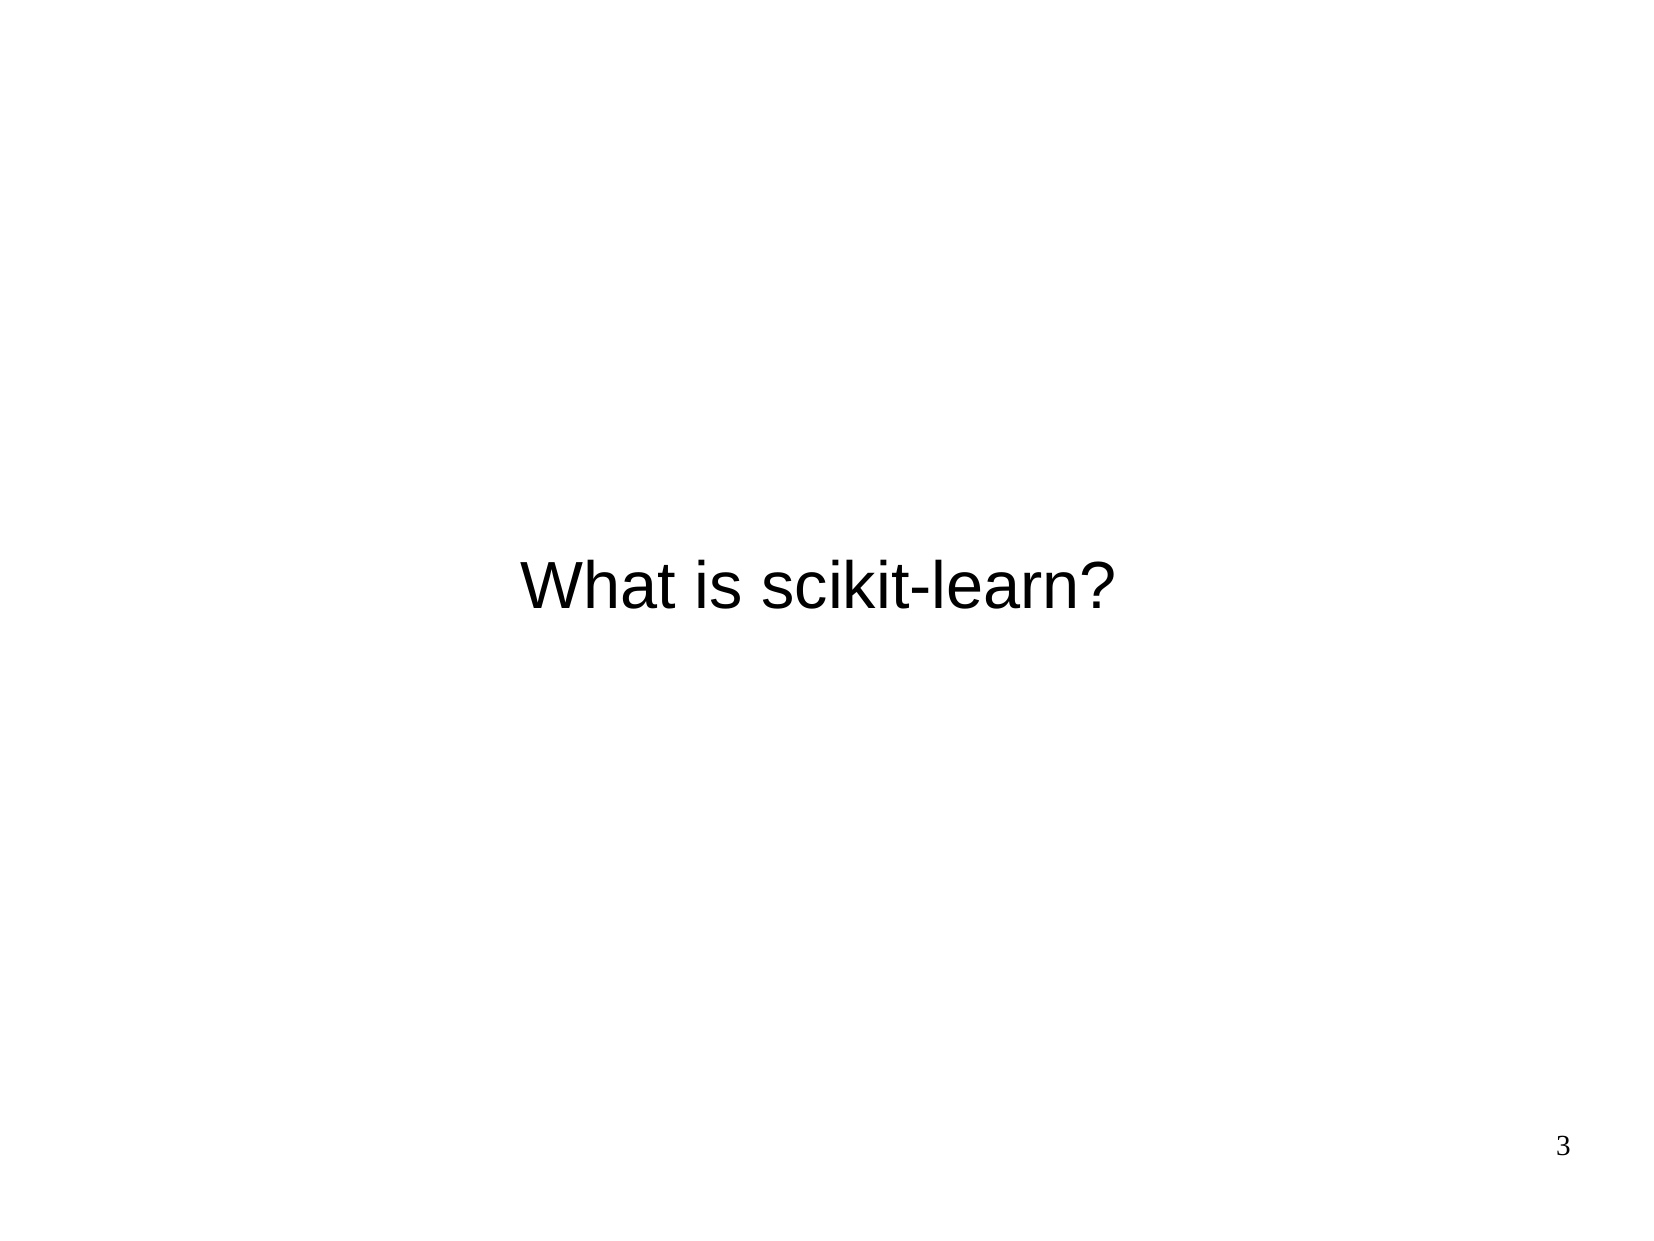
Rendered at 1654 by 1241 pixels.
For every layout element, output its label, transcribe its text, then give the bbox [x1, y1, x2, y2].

subtitle What is scikit-learn? [75, 105, 1564, 1066]
